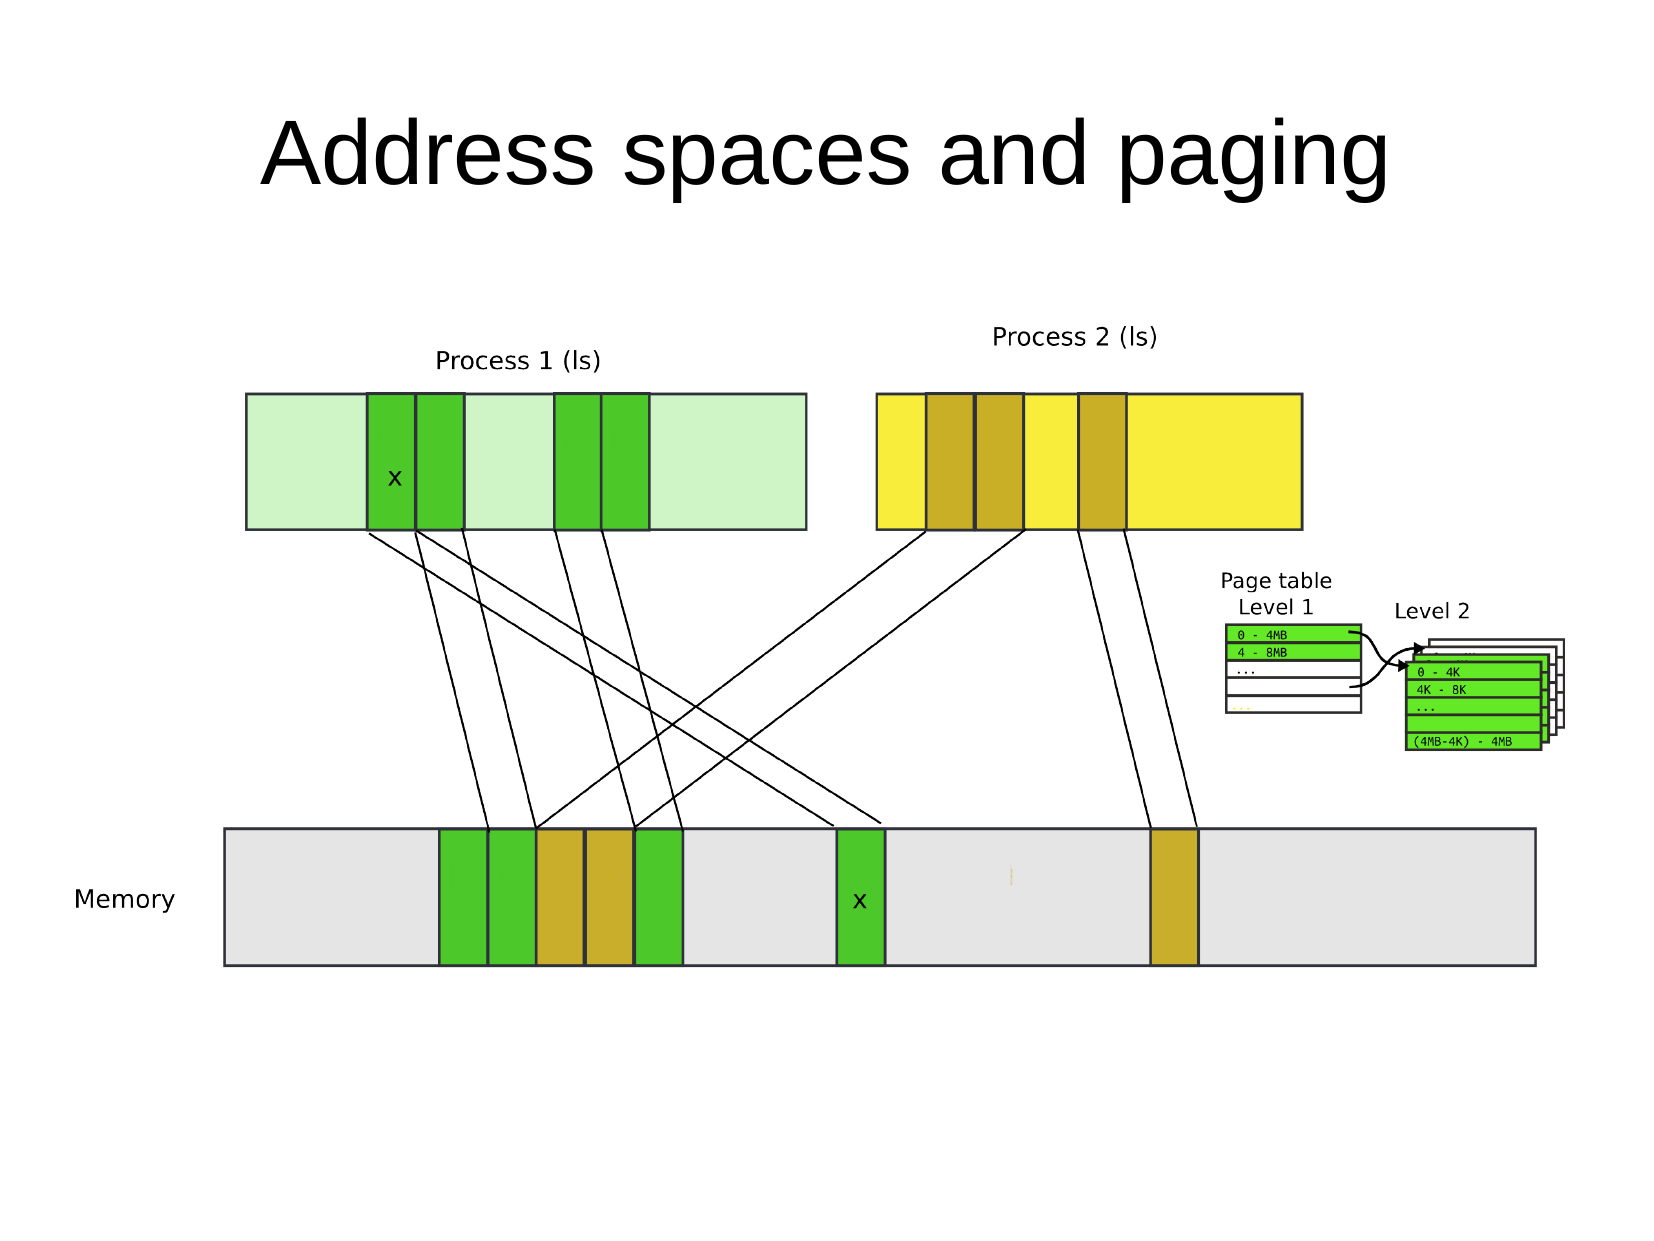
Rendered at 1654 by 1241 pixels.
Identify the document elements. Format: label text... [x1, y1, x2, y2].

picture [76, 326, 1565, 973]
title Address spaces and paging [82, 49, 1571, 257]
